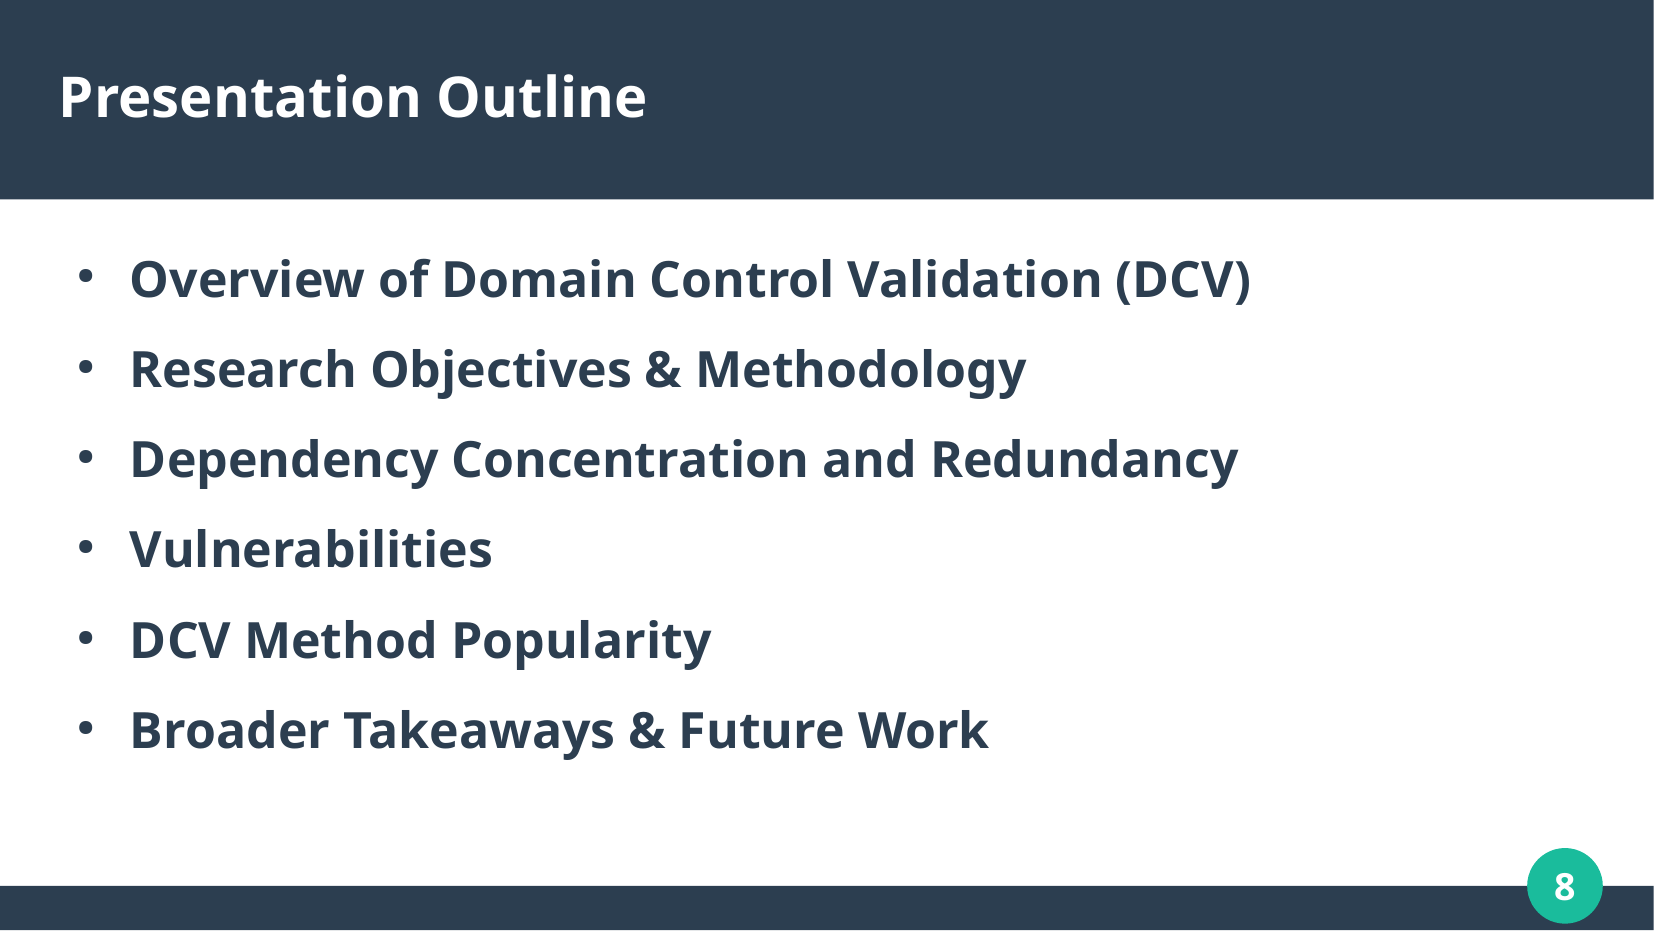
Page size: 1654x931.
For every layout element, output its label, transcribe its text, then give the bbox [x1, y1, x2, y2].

title Presentation Outline [59, 37, 1595, 155]
list Overview of Domain Control Validation (DCV) Research Objectives & Methodology Dependency Concentration and Redundancy Vulnerabilities DCV Method Popularity Broader Takeaways & Future Work [59, 243, 1576, 864]
